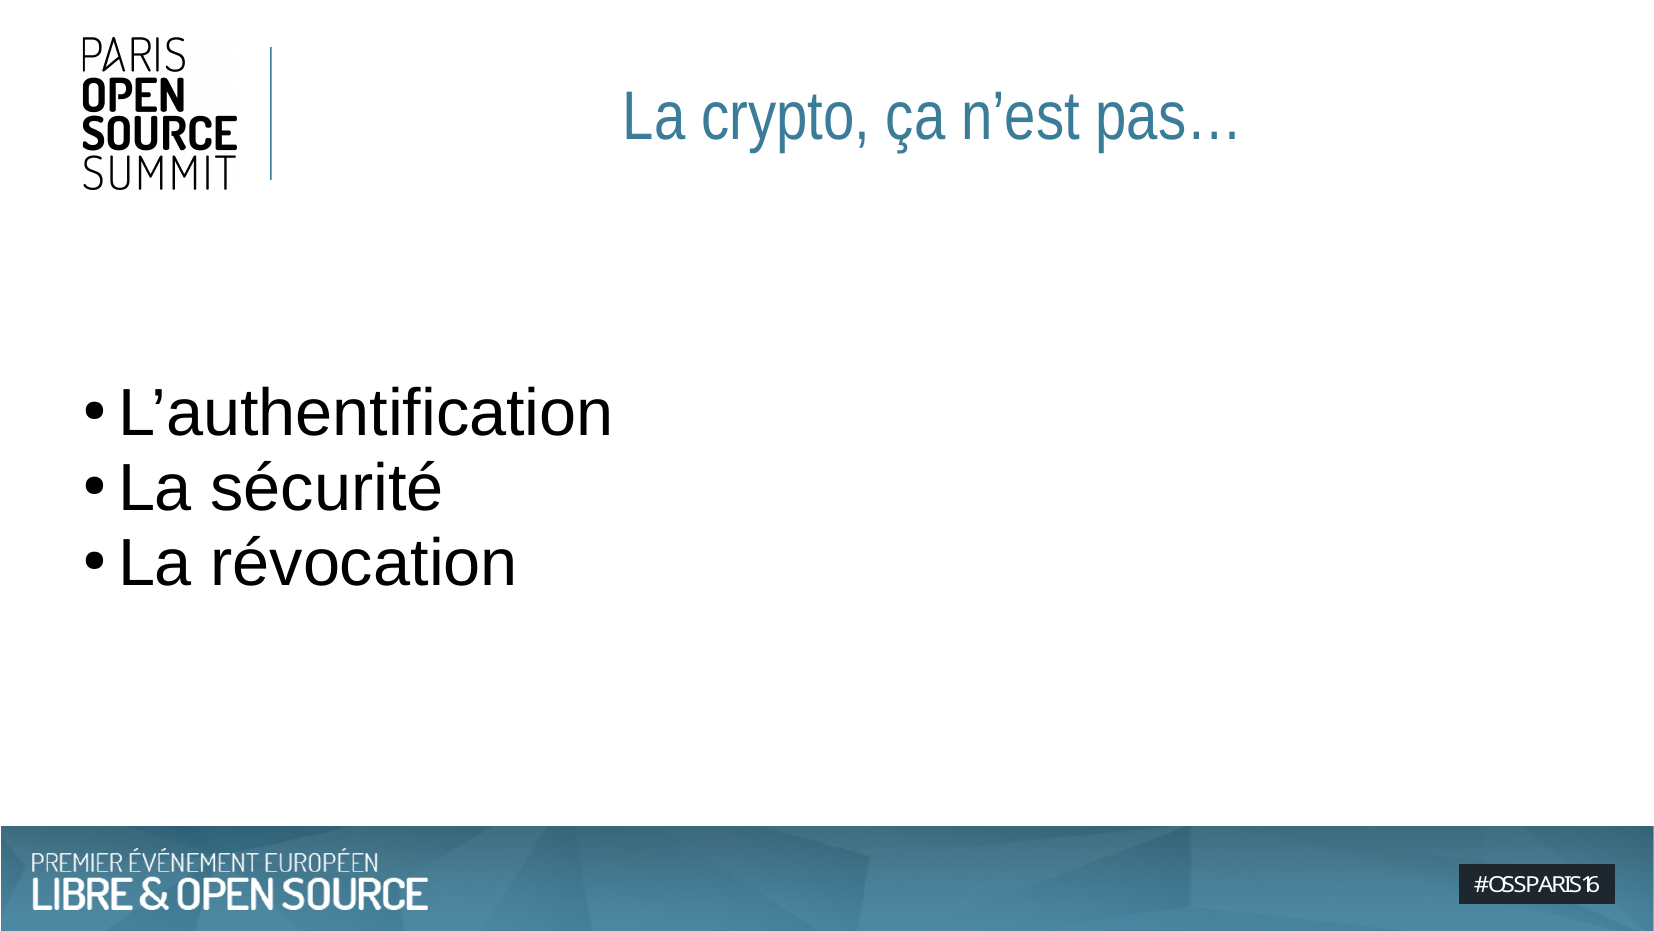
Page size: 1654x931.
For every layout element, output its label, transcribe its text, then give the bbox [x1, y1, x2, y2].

subtitle L’authentification La sécurité La révocation [82, 217, 1571, 758]
title La crypto, ça n’est pas… [295, 37, 1571, 193]
